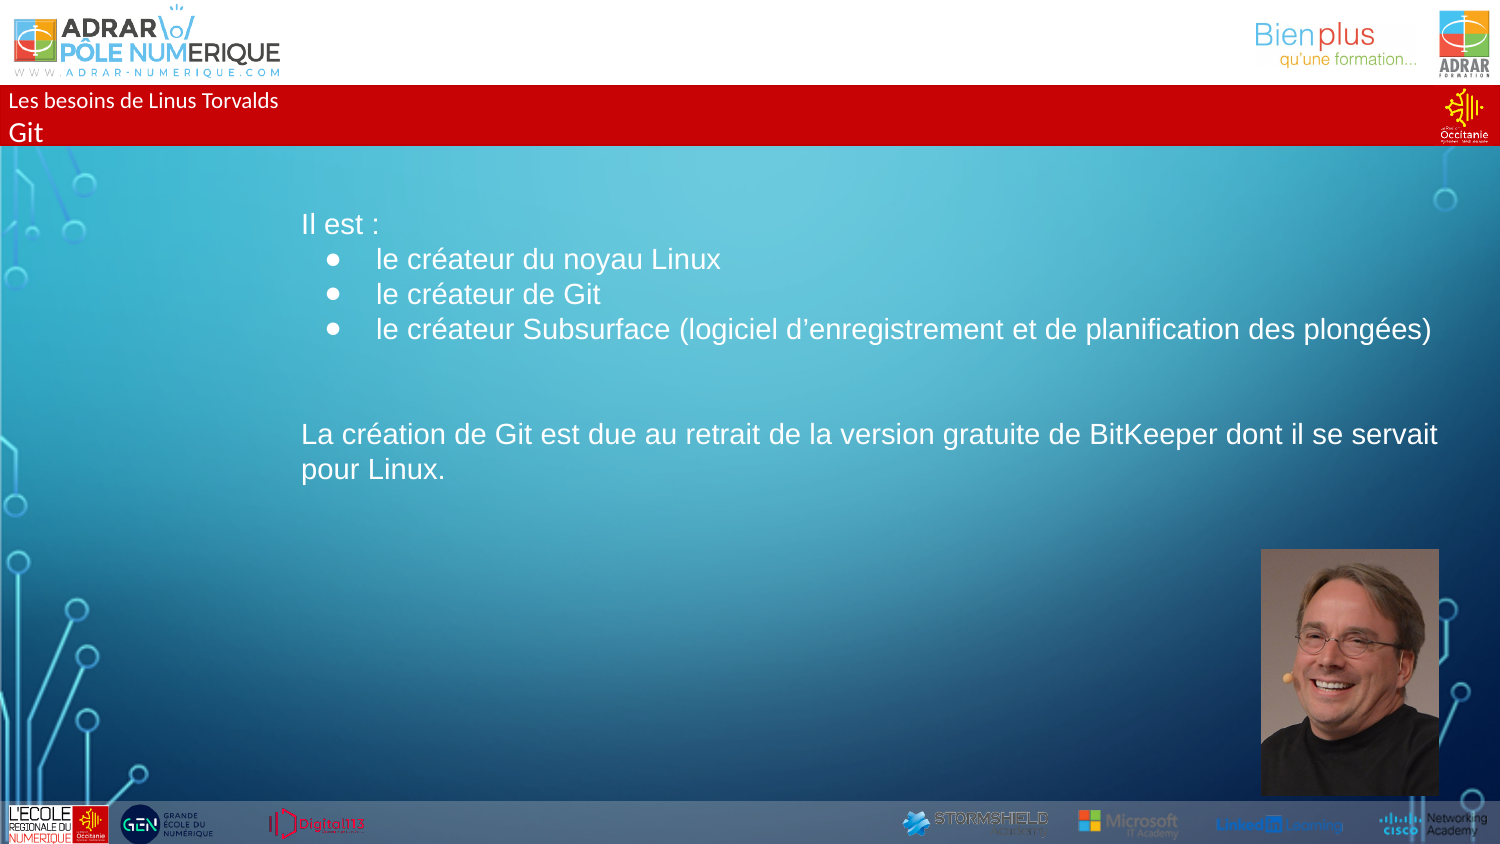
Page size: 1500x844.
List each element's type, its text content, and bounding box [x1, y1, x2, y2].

picture [902, 807, 1048, 841]
picture [7, 0, 288, 70]
picture [260, 807, 373, 841]
picture [1437, 8, 1491, 79]
picture [0, 85, 1500, 844]
text_box Les besoins de Linus Torvalds Git [0, 70, 297, 164]
picture [8, 803, 109, 844]
text_box Il est : le créateur du noyau Linux le créateur de Git le créateur Subsurface (logiciel d’enregistrement et de planification des plongées) La création de Git est due au retrait de la version gratuite de BitKeeper dont il se servait pour Linux. [286, 190, 1460, 501]
picture [1256, 22, 1416, 68]
